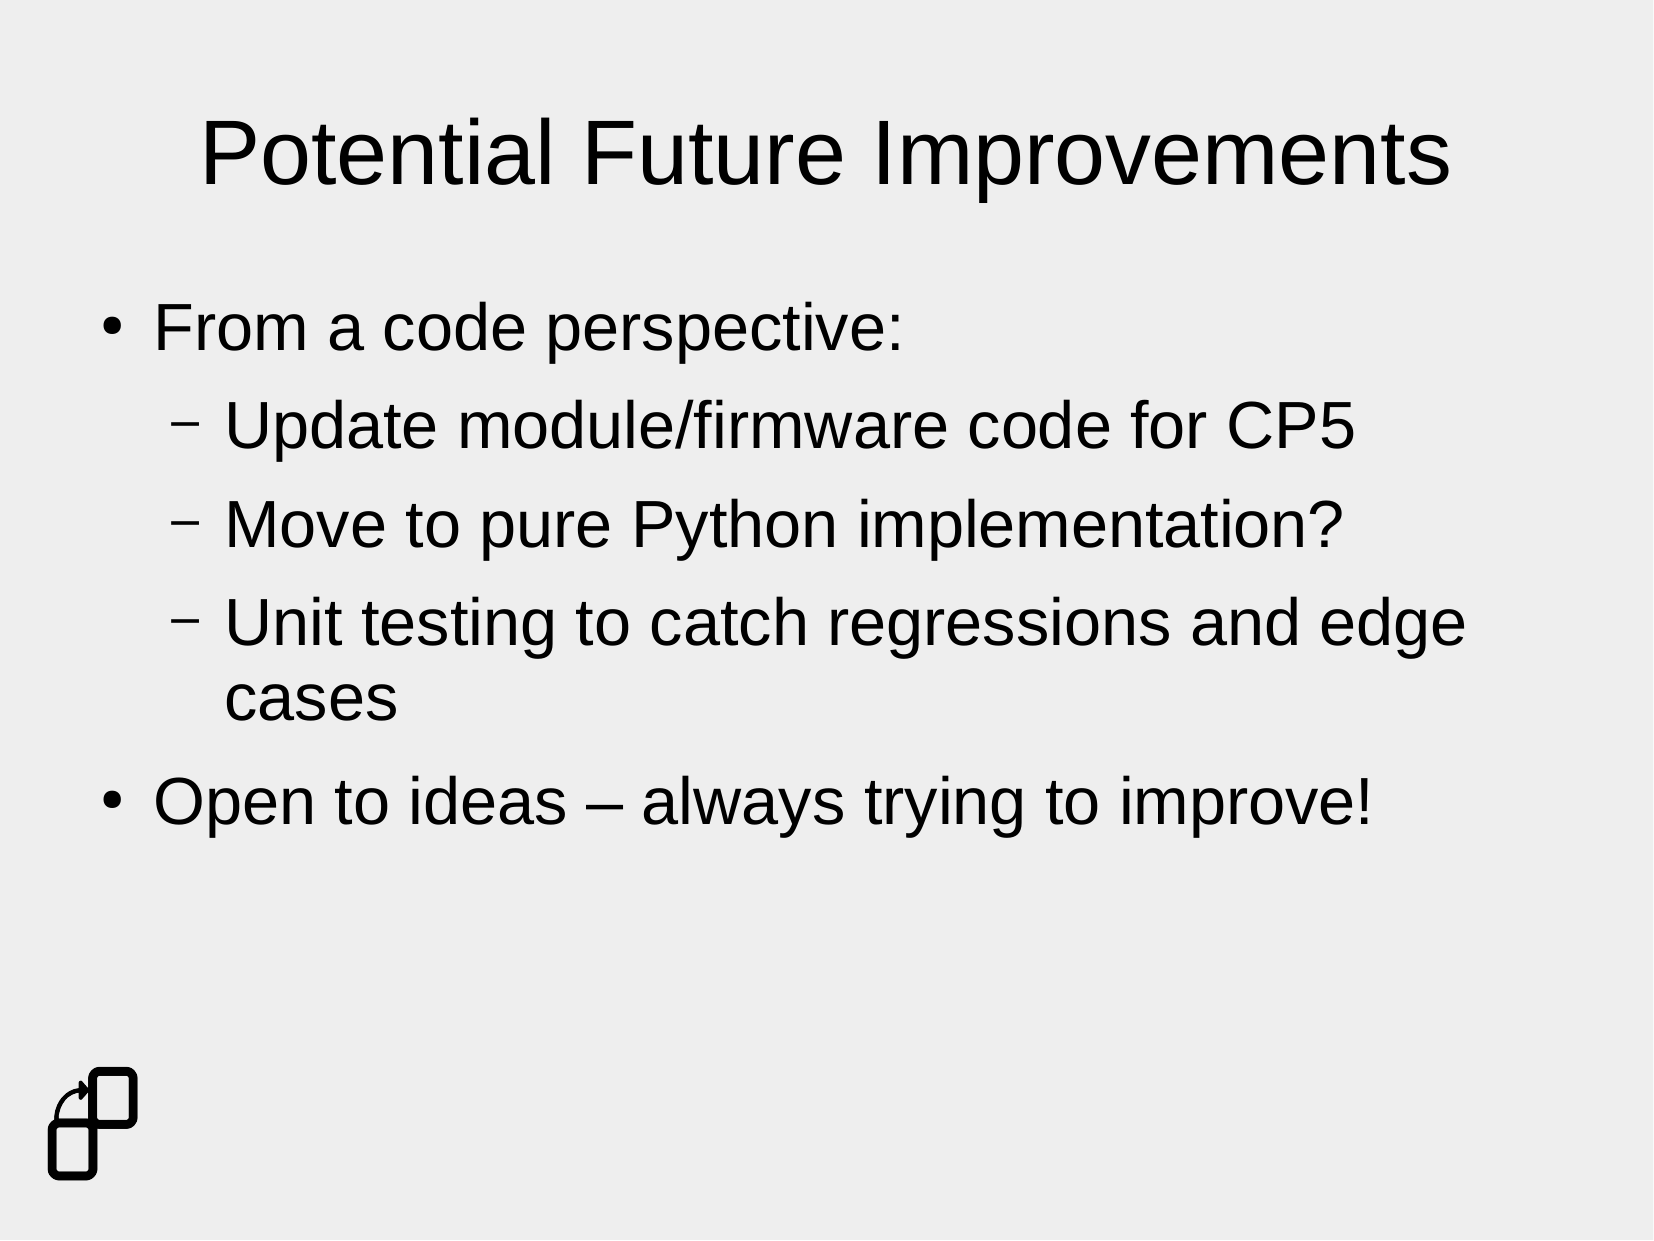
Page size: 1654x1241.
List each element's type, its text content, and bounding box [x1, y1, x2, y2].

title Potential Future Improvements [82, 49, 1571, 257]
list From a code perspective: Update module/firmware code for CP5 Move to pure Python implementation? Unit testing to catch regressions and edge cases Open to ideas – always trying to improve! [82, 290, 1571, 1010]
picture [30, 1062, 153, 1186]
